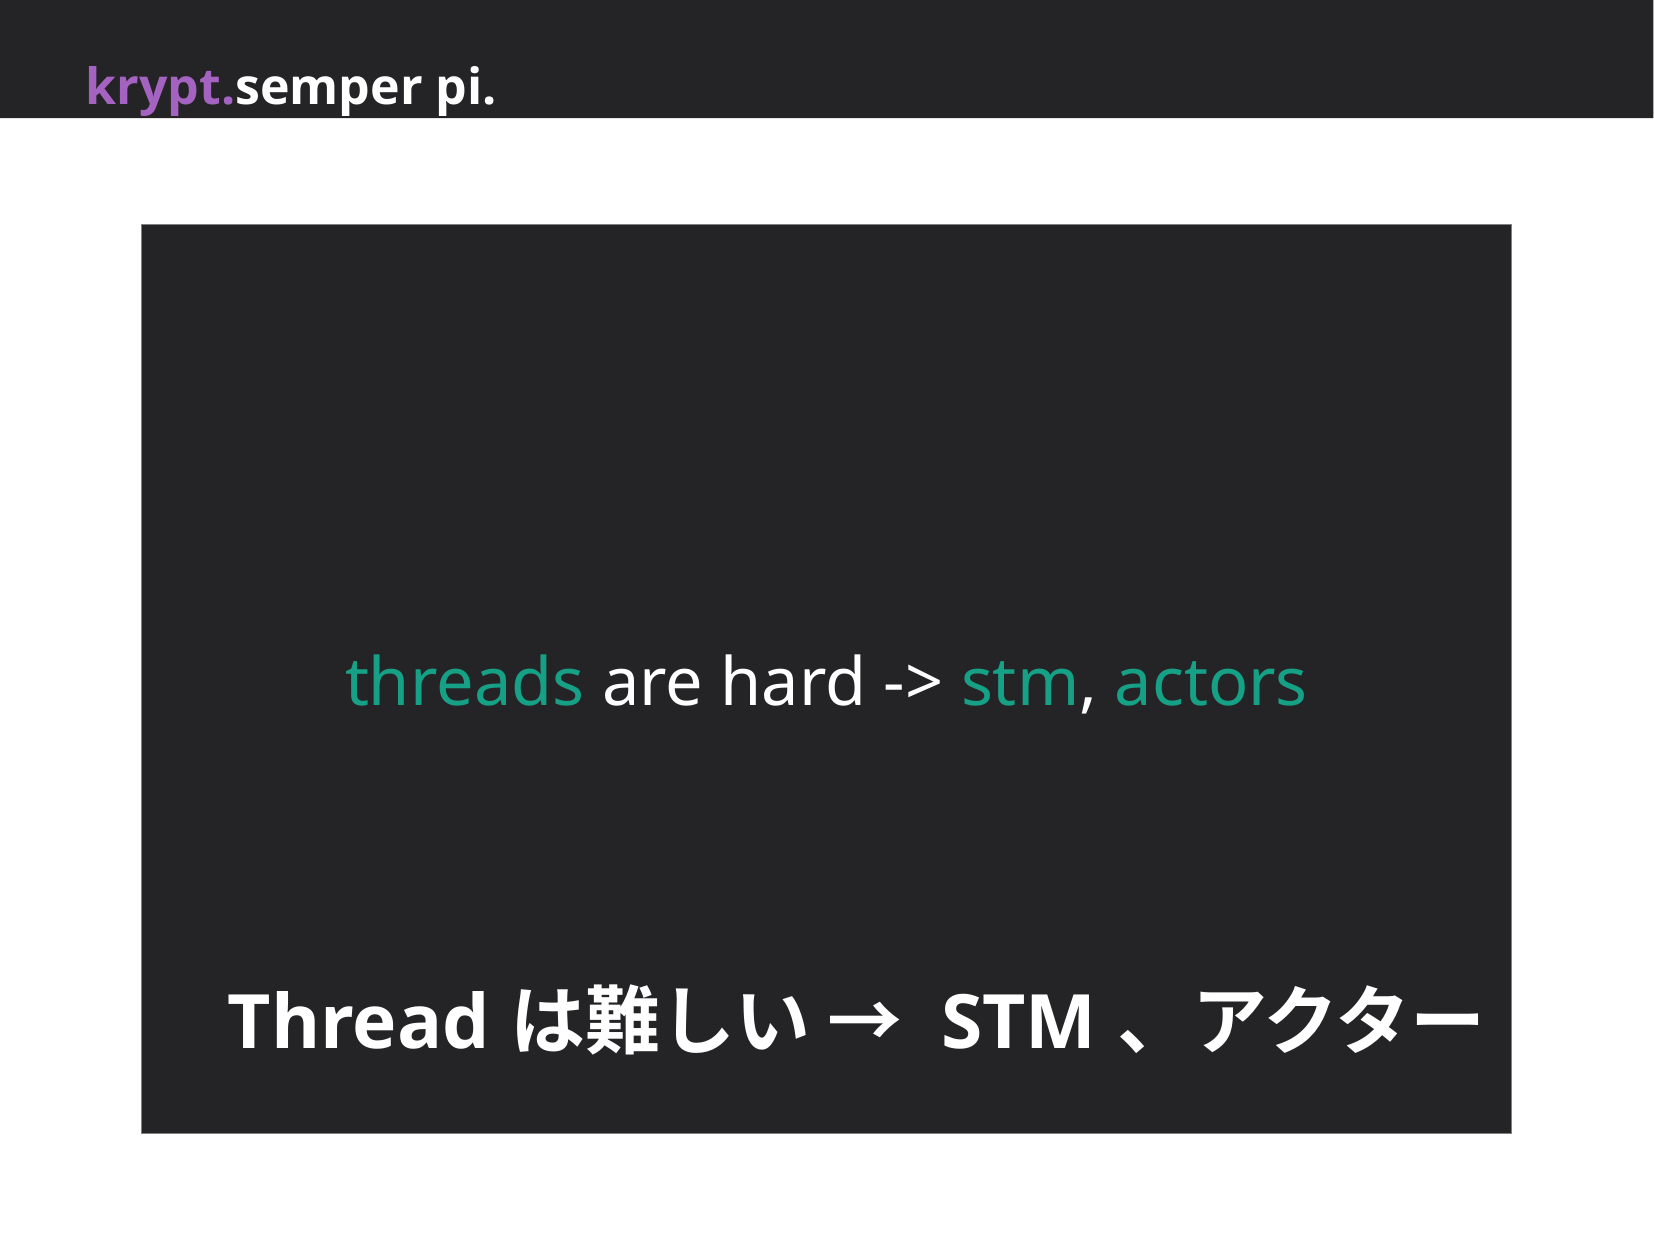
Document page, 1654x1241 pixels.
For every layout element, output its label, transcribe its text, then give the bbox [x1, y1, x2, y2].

text_box [0, 0, 1654, 119]
text_box Threadは難しい → STM、アクター [153, 909, 1501, 1123]
text_box krypt.semper pi. [70, 43, 544, 119]
text_box threads are hard -> stm, actors [141, 224, 1512, 1134]
